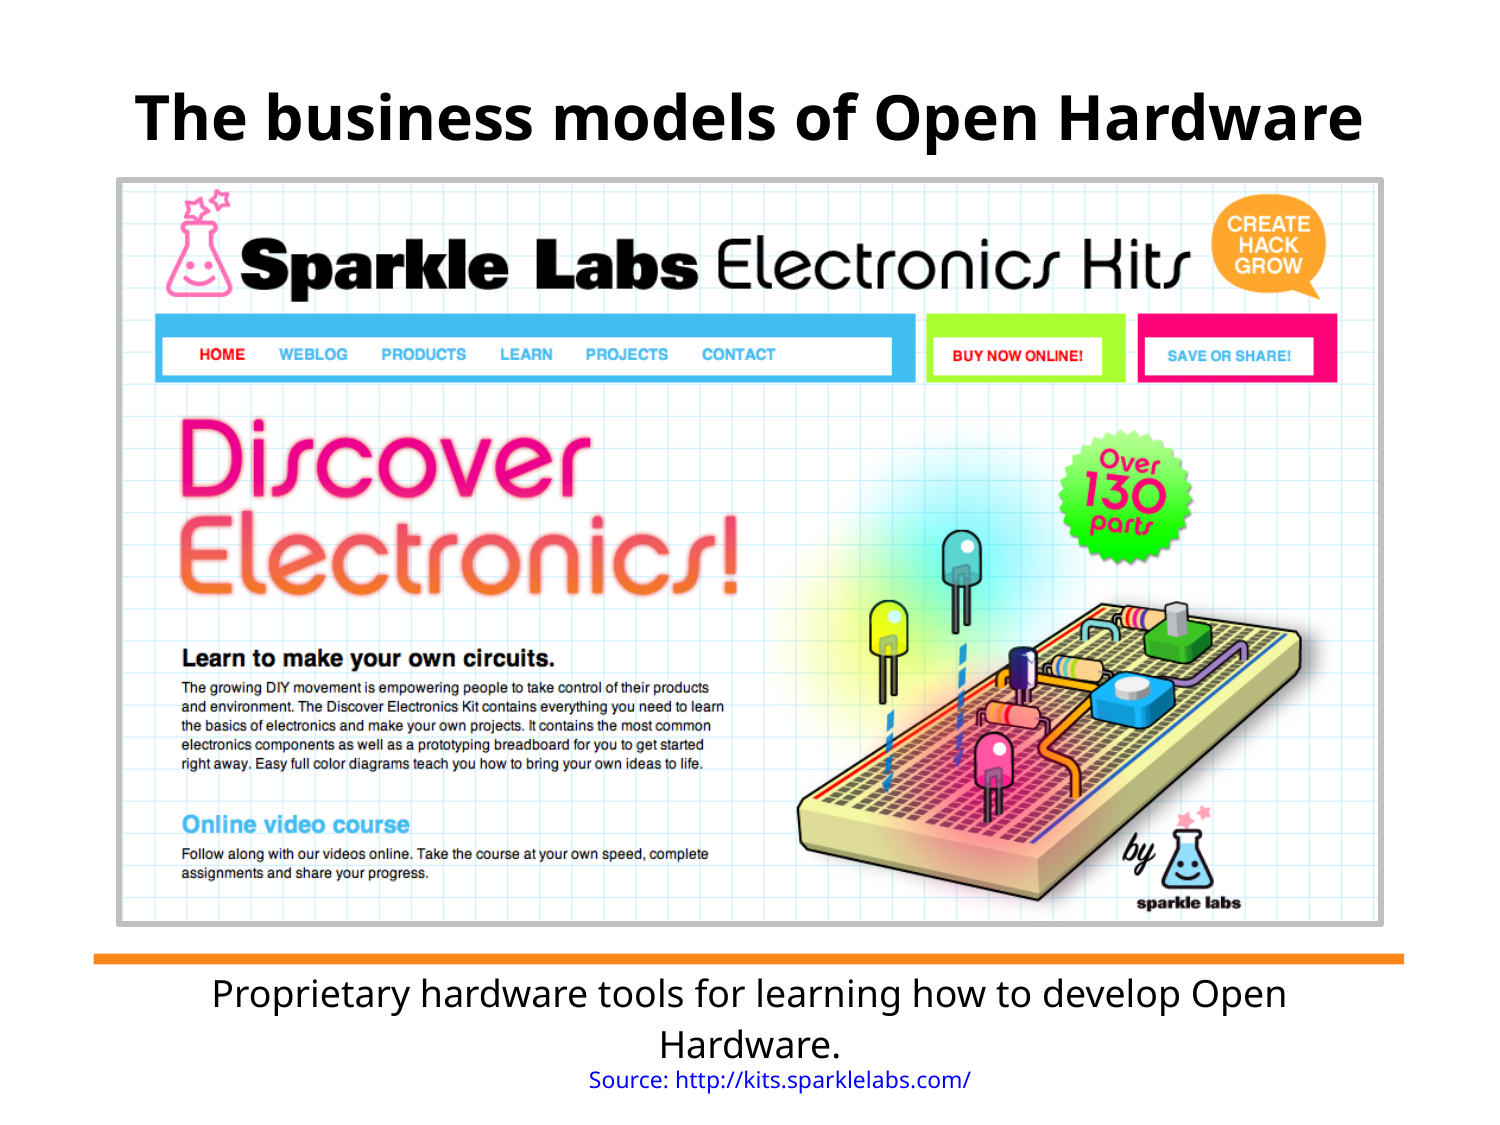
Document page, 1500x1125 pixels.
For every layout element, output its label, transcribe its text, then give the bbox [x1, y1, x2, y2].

title The business models of Open Hardware [75, 44, 1426, 188]
text_box Proprietary hardware tools for learning how to develop Open Hardware. [102, 960, 1398, 1020]
text_box Source: http://kits.sparklelabs.com/ [574, 1056, 926, 1098]
picture [0, 0, 1500, 1125]
